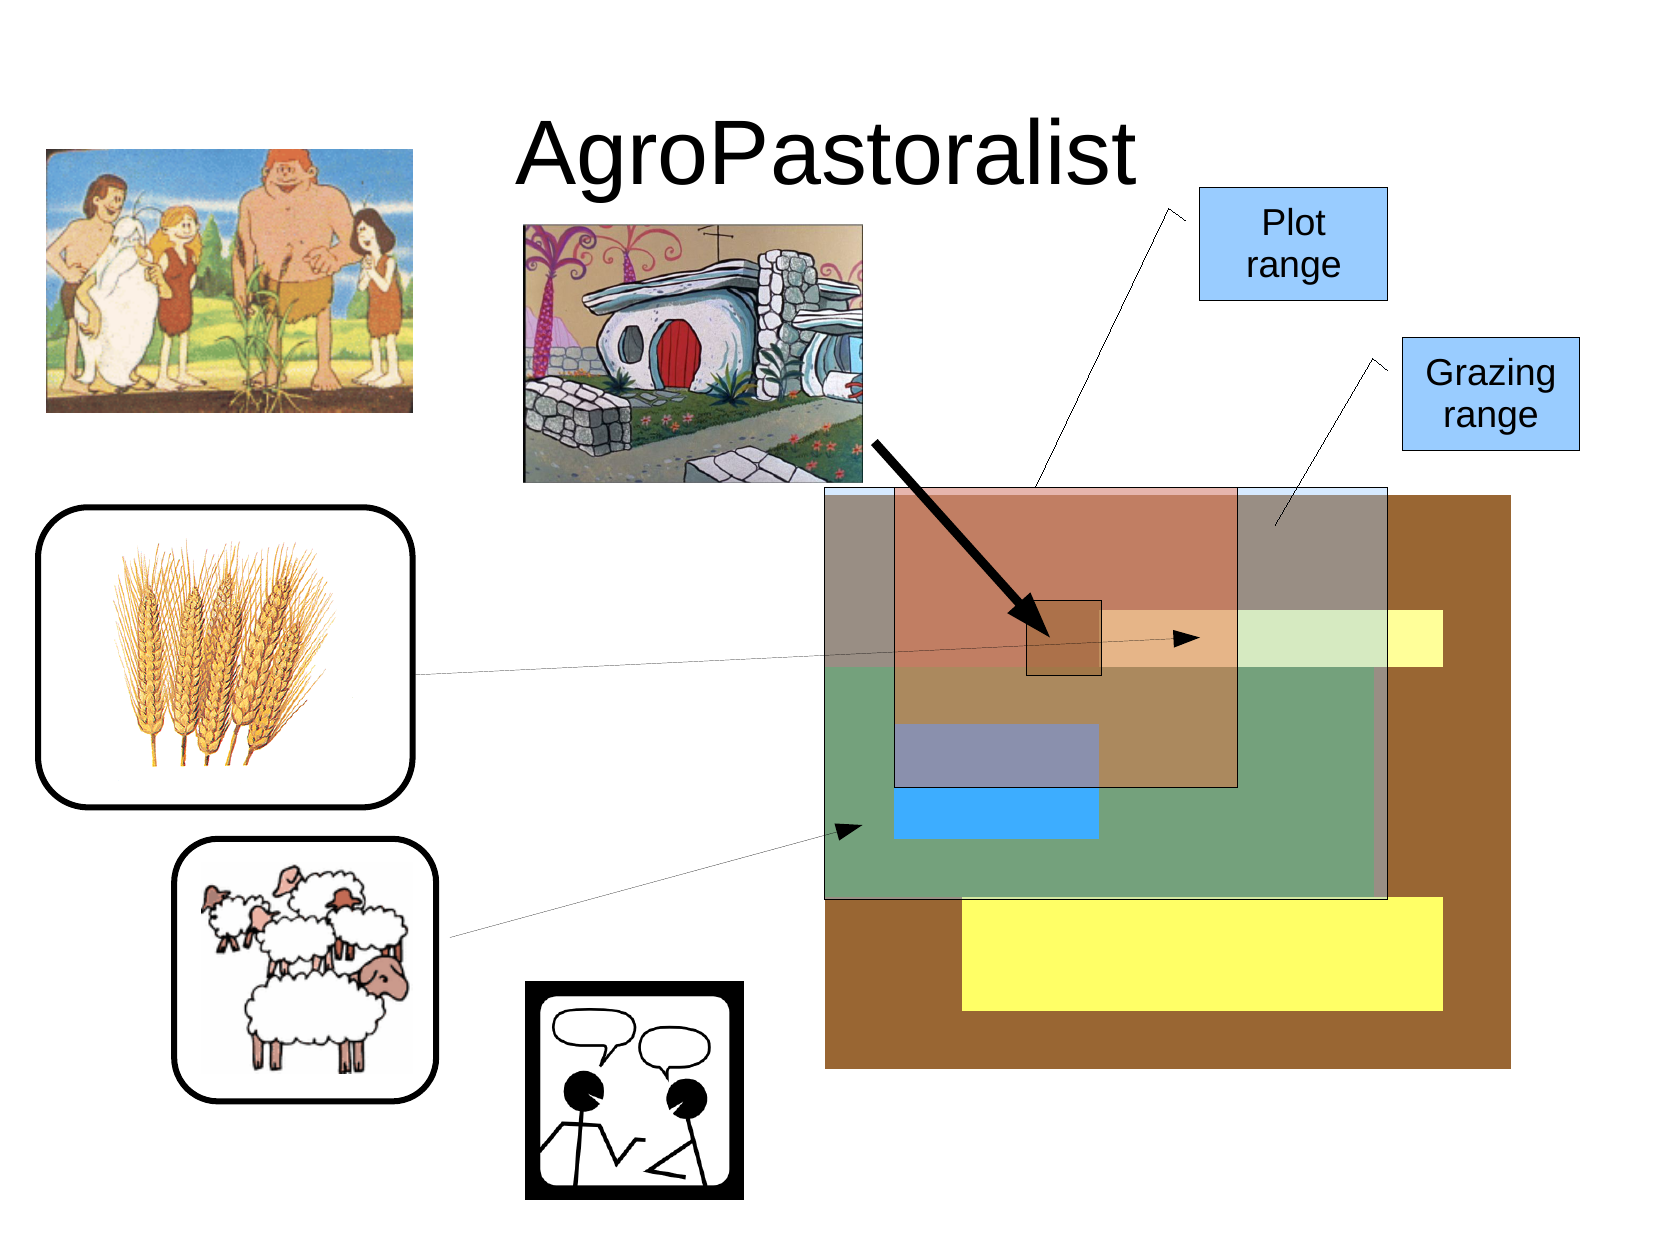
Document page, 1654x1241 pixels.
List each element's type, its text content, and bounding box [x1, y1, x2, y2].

table_header [1443, 495, 1511, 552]
table_cell [1388, 782, 1443, 839]
table_cell [1237, 1011, 1305, 1069]
table_cell [1305, 900, 1374, 954]
table_cell [962, 1011, 1031, 1069]
table_cell [1031, 1011, 1099, 1069]
table_cell [1388, 610, 1443, 667]
table_cell [1388, 667, 1443, 724]
table_cell [1168, 900, 1237, 954]
table_cell [1443, 954, 1511, 1011]
table_cell [1443, 1011, 1511, 1069]
table_cell [1168, 954, 1237, 1011]
table_cell [1443, 839, 1511, 897]
table_cell [825, 1011, 894, 1069]
table_cell [1374, 954, 1443, 1011]
table_cell [1305, 954, 1374, 1011]
table_cell [1443, 667, 1511, 724]
table_cell [1237, 954, 1305, 1011]
picture [46, 149, 413, 413]
table_cell [1031, 954, 1099, 1011]
table_cell [1305, 1011, 1374, 1069]
table_cell [1099, 900, 1168, 954]
table_cell [1443, 552, 1511, 610]
table_header [1388, 495, 1443, 552]
picture [75, 529, 367, 788]
table_cell [1443, 782, 1511, 839]
table_cell [1374, 1011, 1443, 1069]
text_box Grazing range [1402, 337, 1579, 450]
picture [523, 224, 863, 483]
text_box Plot range [1200, 187, 1388, 300]
table_cell [825, 900, 894, 954]
table_cell [962, 900, 1031, 954]
table_cell [1388, 839, 1443, 897]
table_cell [1237, 900, 1305, 954]
picture [525, 981, 744, 1201]
text_box [824, 487, 1388, 900]
table_cell [1099, 954, 1168, 1011]
table_cell [894, 1011, 962, 1069]
table_cell [894, 900, 962, 954]
table_cell [1388, 724, 1443, 782]
table_cell [825, 954, 894, 1011]
table_cell [1031, 900, 1099, 954]
text_box [174, 838, 437, 1102]
text_box [38, 507, 413, 808]
table_cell [1443, 610, 1511, 667]
table_cell [1374, 897, 1443, 954]
picture [201, 862, 413, 1074]
table_cell [962, 954, 1031, 1011]
table_cell [1443, 897, 1511, 954]
table_cell [1388, 552, 1443, 610]
table_cell [1168, 1011, 1237, 1069]
title AgroPastoralist [82, 49, 1571, 257]
table_cell [894, 954, 962, 1011]
table_cell [1099, 1011, 1168, 1069]
table_cell [1443, 724, 1511, 782]
